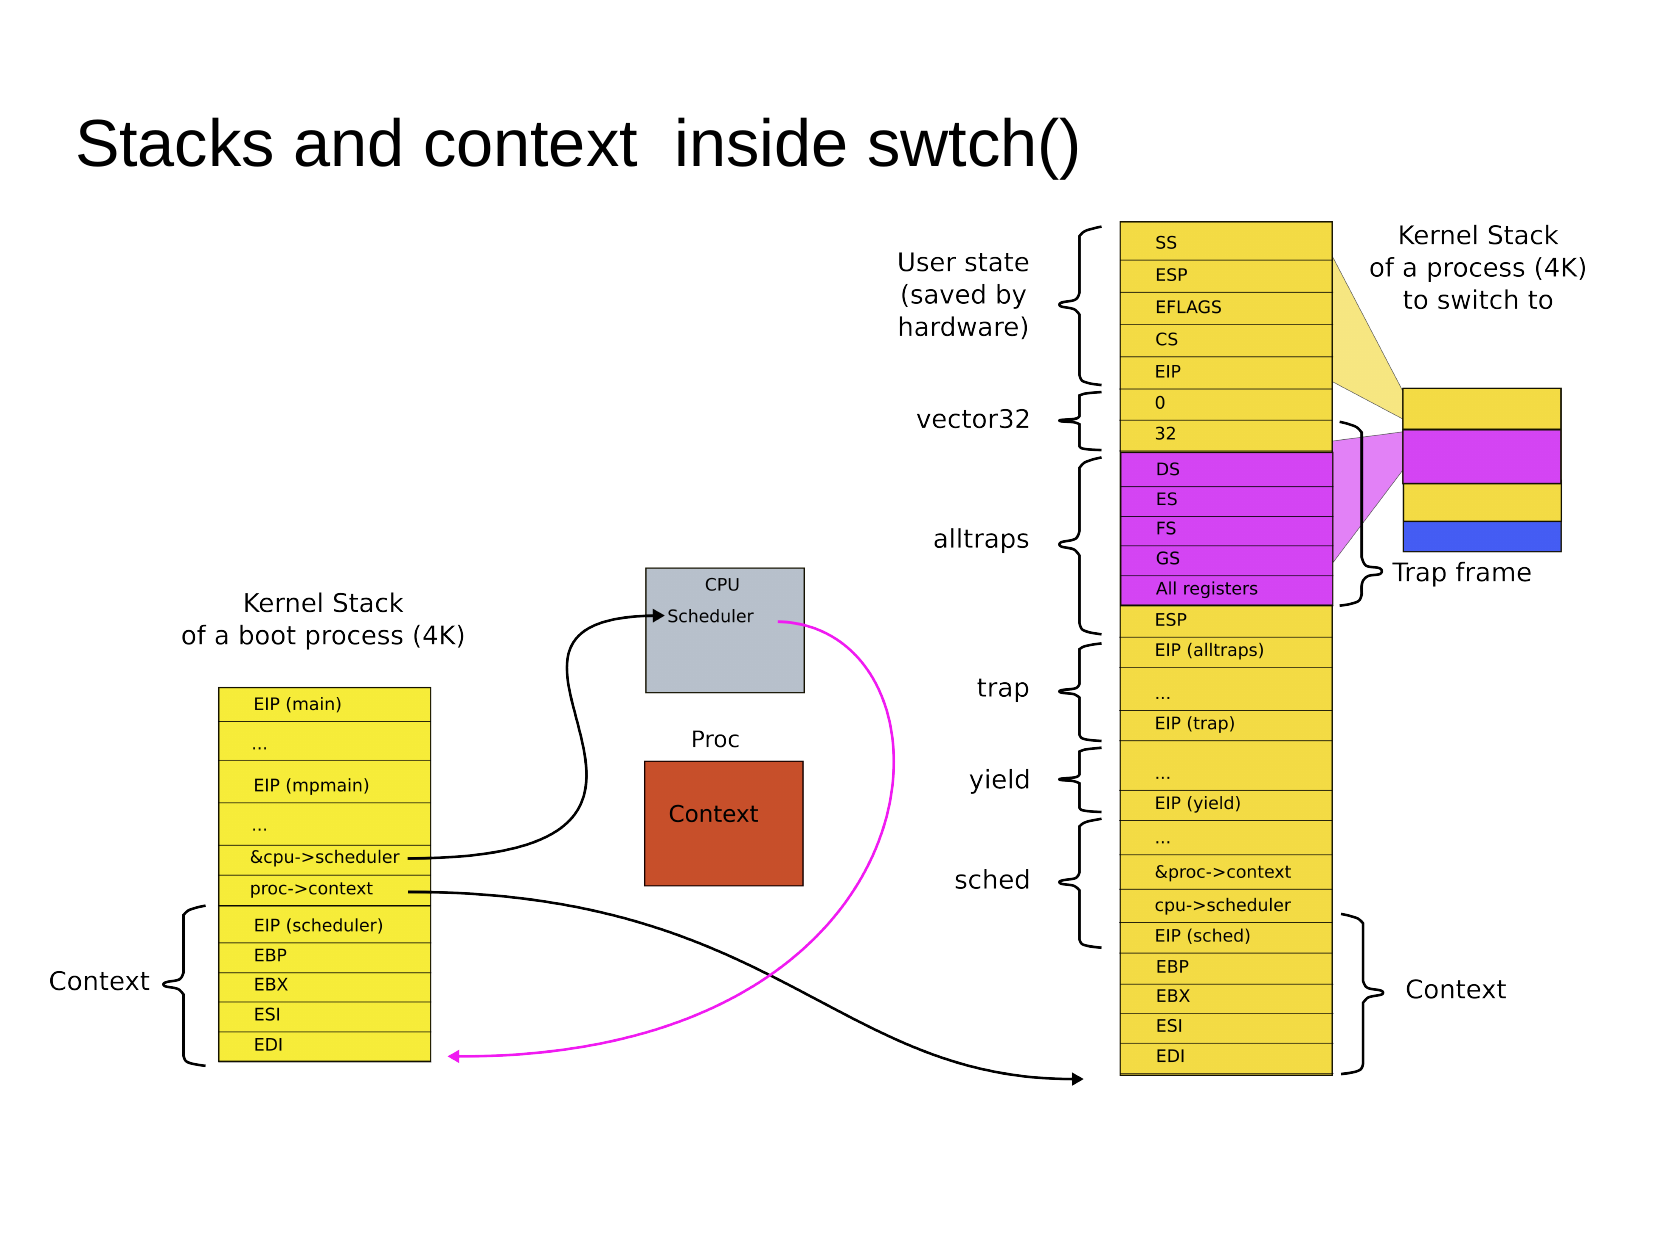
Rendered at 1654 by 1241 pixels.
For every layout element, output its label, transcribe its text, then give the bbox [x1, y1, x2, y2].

list Stacks and context inside swtch() [75, 105, 1613, 301]
picture [50, 221, 1585, 1086]
